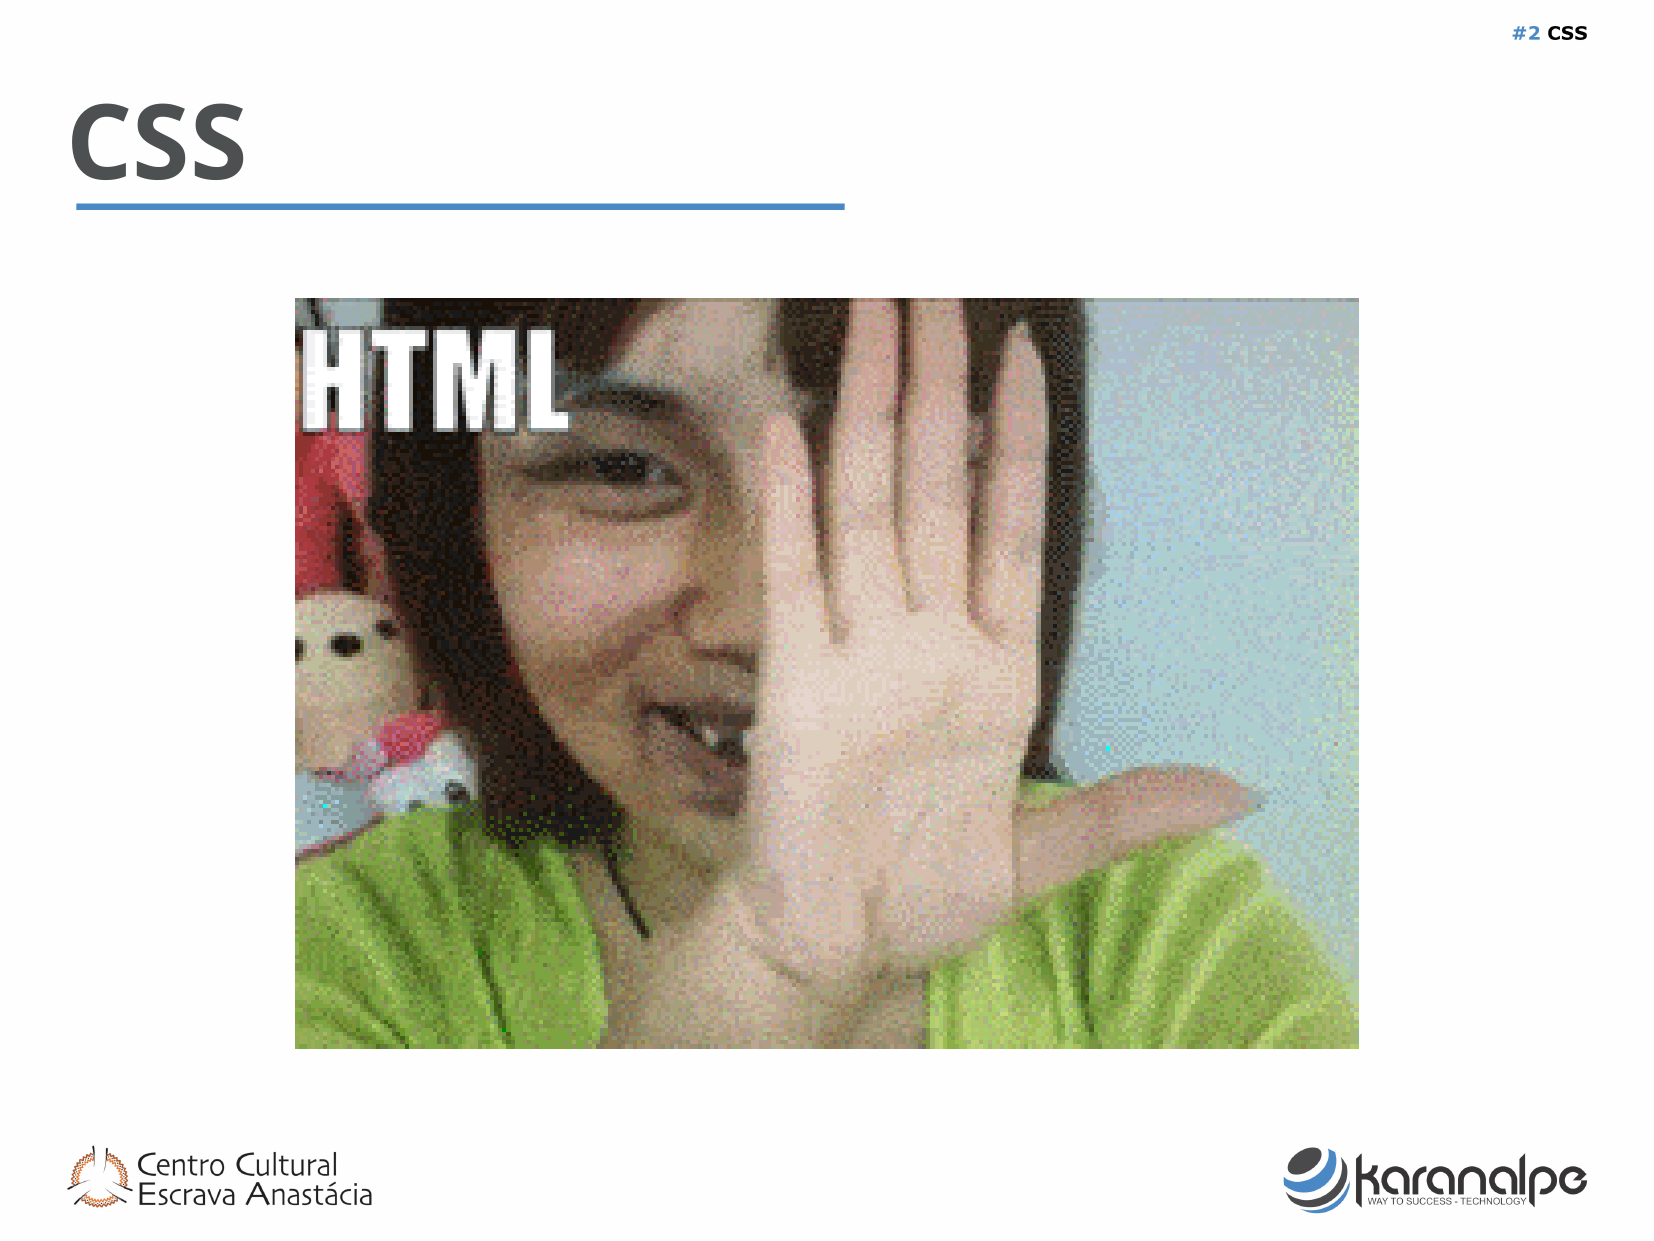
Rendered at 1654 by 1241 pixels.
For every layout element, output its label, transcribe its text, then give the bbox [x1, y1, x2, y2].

picture [0, 0, 1654, 1241]
title CSS [66, 35, 1555, 243]
